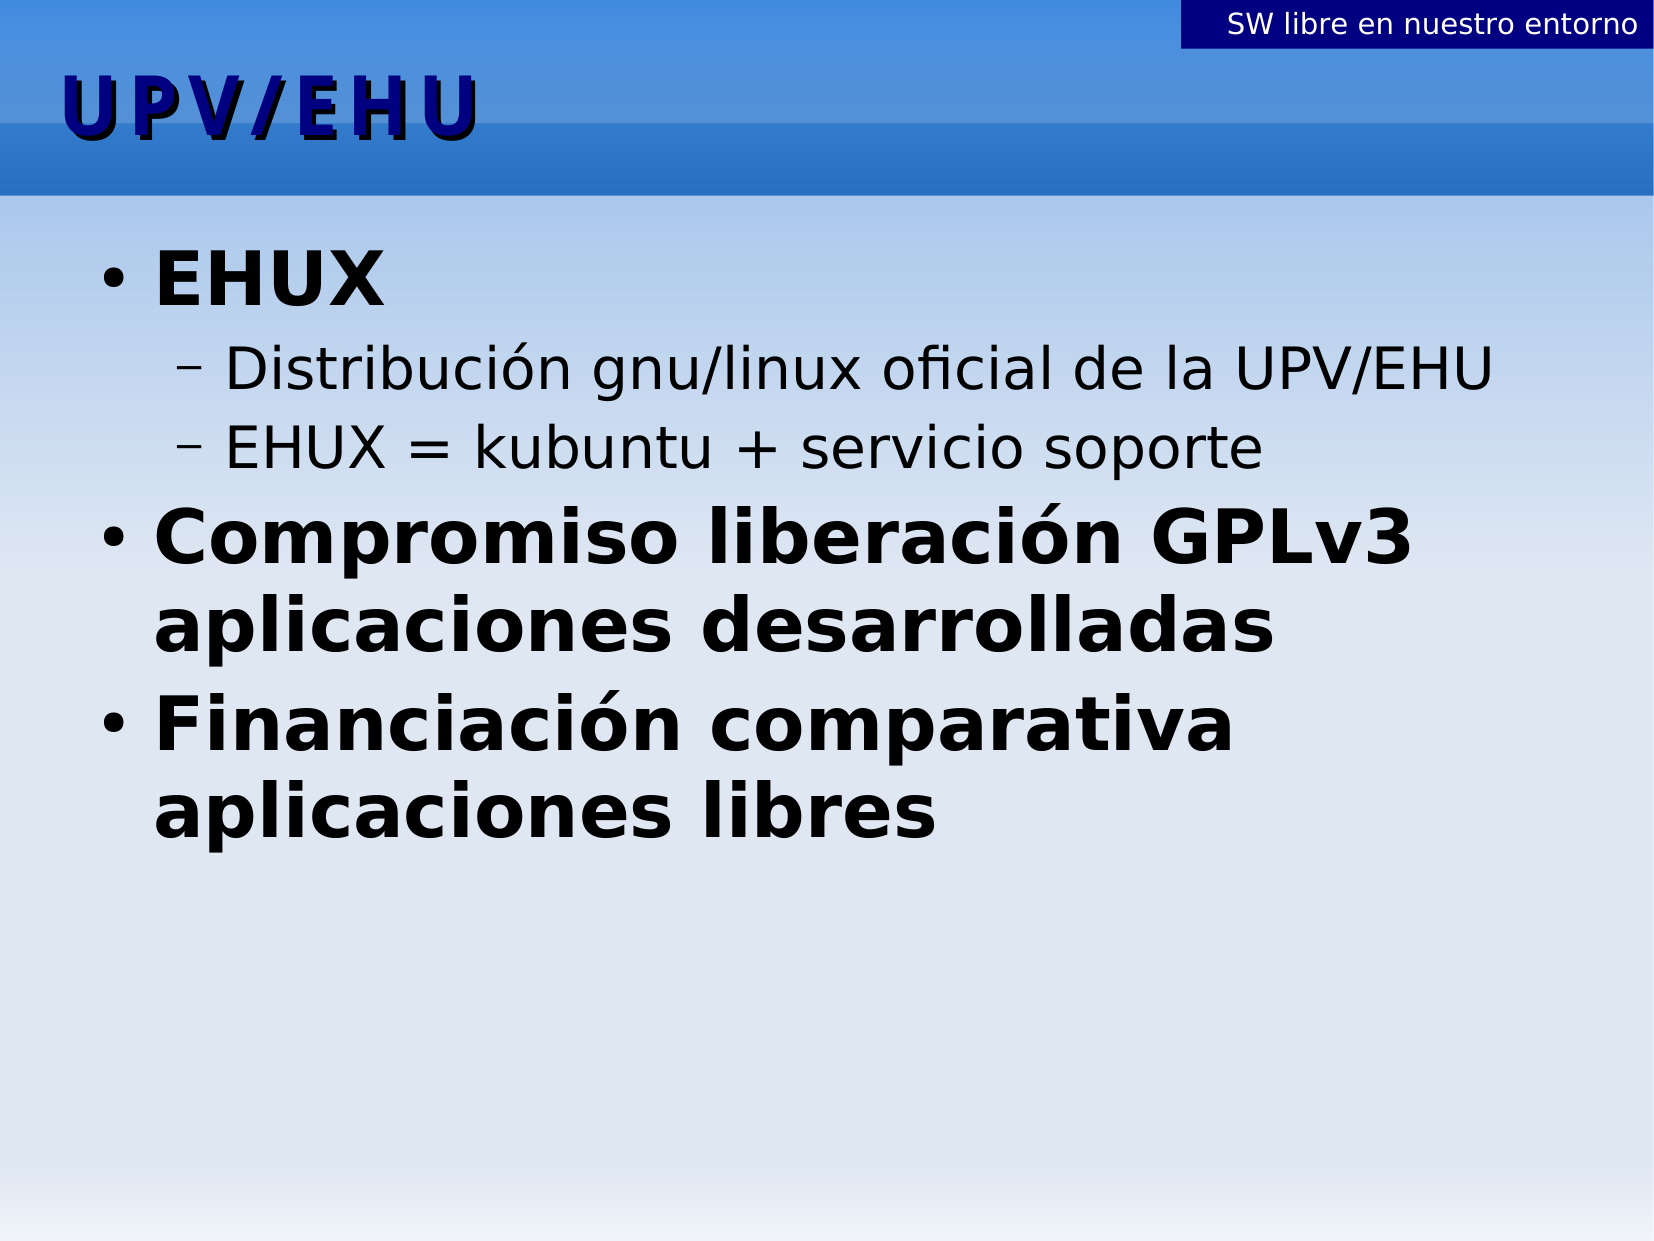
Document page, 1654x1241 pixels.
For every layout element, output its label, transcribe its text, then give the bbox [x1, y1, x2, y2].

list EHUX Distribución gnu/linux oficial de la UPV/EHU EHUX = kubuntu + servicio soporte Compromiso liberación GPLv3 aplicaciones desarrolladas Financiación comparativa aplicaciones libres [82, 236, 1565, 1094]
title UPV/EHU [59, 29, 1654, 178]
text_box SW libre en nuestro entorno [1181, 0, 1654, 48]
picture [0, 0, 1654, 1241]
